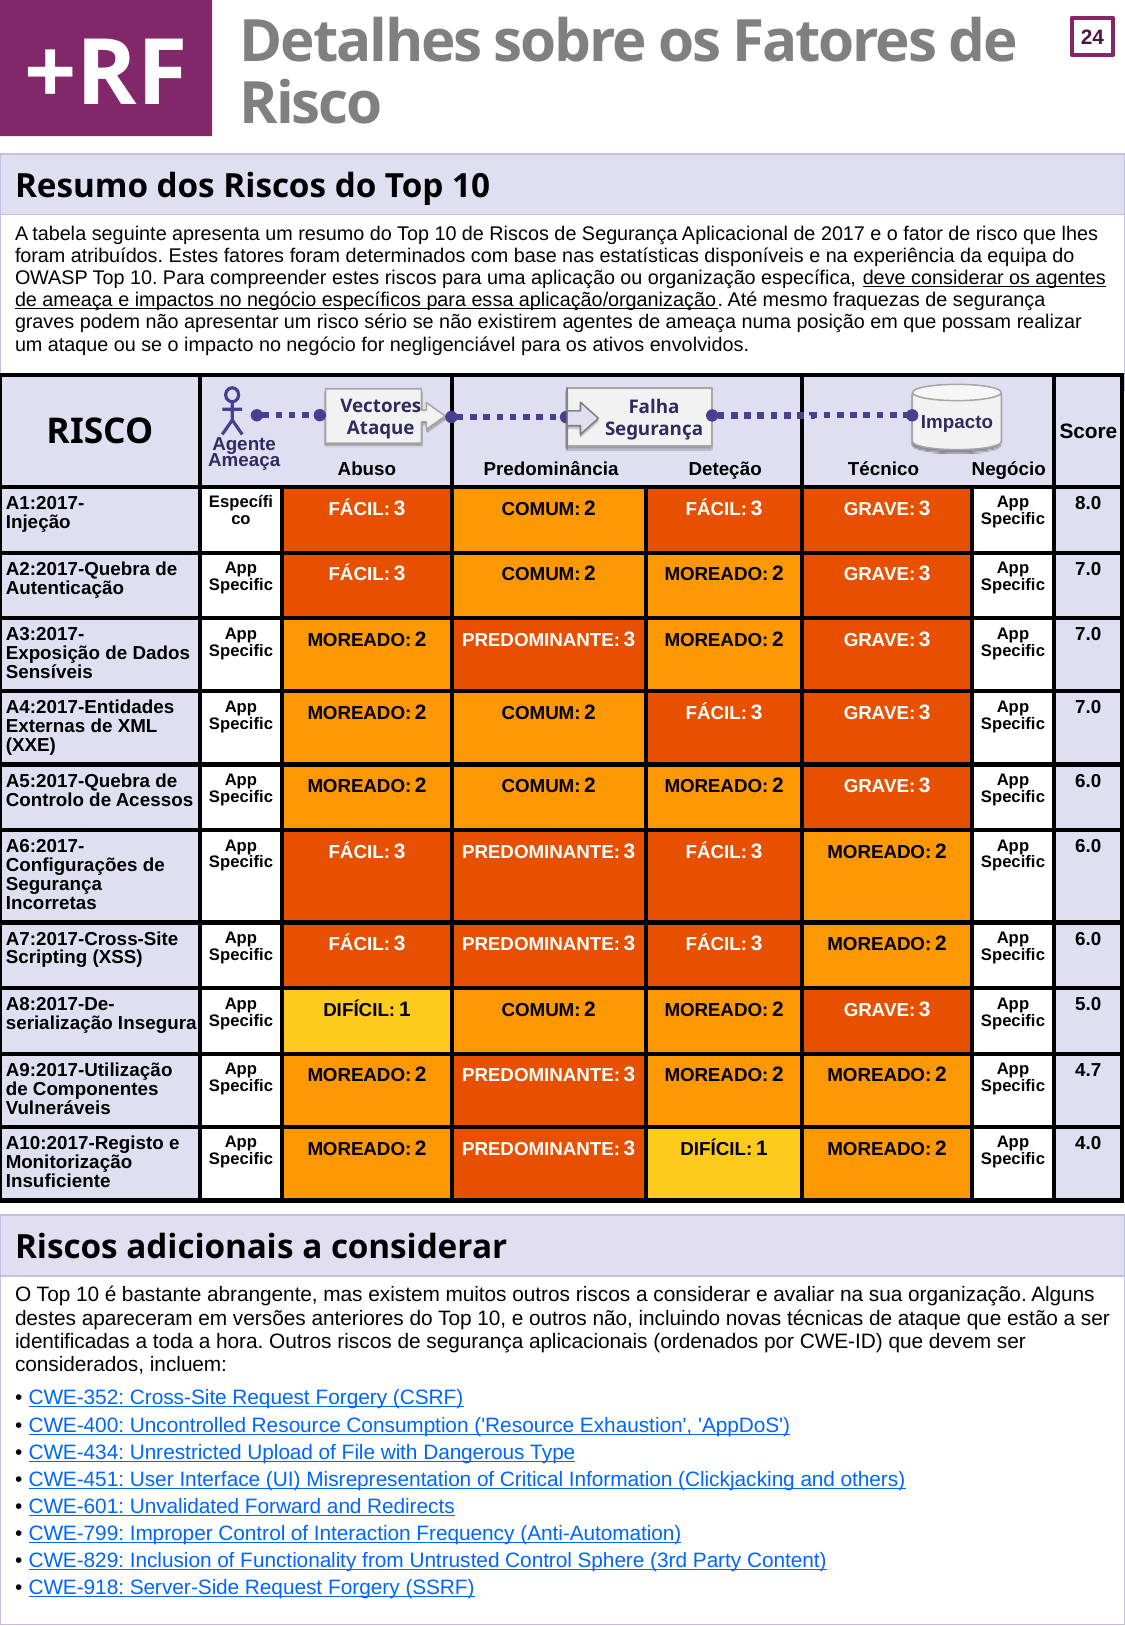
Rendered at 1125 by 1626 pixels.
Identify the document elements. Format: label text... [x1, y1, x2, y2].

table_cell App Specific [202, 767, 280, 828]
table_cell 4.0 [1056, 1129, 1120, 1198]
table_cell FÁCIL: 3 [648, 489, 800, 551]
table_header [228, 390, 236, 399]
table_header [454, 377, 800, 485]
table_cell GRAVE: 3 [804, 620, 970, 689]
text_box Técnico [812, 449, 950, 487]
table_cell MOREADO: 2 [284, 1056, 450, 1125]
table_cell App Specific [202, 1129, 280, 1198]
table_cell MOREADO: 2 [804, 1129, 970, 1198]
table_cell App Specific [202, 925, 280, 986]
table_cell 4.7 [1056, 1056, 1120, 1125]
text_box [567, 388, 599, 449]
table_cell MOREADO: 2 [804, 832, 970, 920]
table_cell App Specific [974, 925, 1052, 986]
table_cell A10:2017-Registo e Monitorização Insuficiente [2, 1129, 198, 1198]
table_cell A4:2017-Entidades Externas de XML (XXE) [2, 693, 198, 762]
table_cell MOREADO: 2 [804, 925, 970, 986]
table_cell FÁCIL: 3 [648, 693, 800, 762]
table_cell 7.0 [1056, 555, 1120, 616]
table_cell FÁCIL: 3 [284, 925, 450, 986]
table_cell MOREADO: 2 [284, 620, 450, 689]
text_box Agente Ameaça [199, 429, 289, 479]
table_cell A9:2017-Utilização de Componentes Vulneráveis [2, 1056, 198, 1125]
text_box Abuso [288, 449, 446, 487]
table_cell A8:2017-De-serialização Insegura [2, 990, 198, 1052]
table_cell PREDOMINANTE: 3 [454, 1056, 644, 1125]
table_header [202, 479, 288, 485]
table_cell MOREADO: 2 [284, 1129, 450, 1198]
table_cell App Specific [974, 767, 1052, 828]
table_cell MOREADO: 2 [648, 1056, 800, 1125]
table_header RISCO [2, 377, 198, 485]
table_cell 6.0 [1056, 767, 1120, 828]
table_cell FÁCIL: 3 [284, 489, 450, 551]
table_header [804, 377, 1052, 485]
text_box Deteção [651, 449, 800, 487]
table_cell A5:2017-Quebra de Controlo de Acessos [2, 767, 198, 828]
table_header Riscos adicionais a considerar [1, 1216, 1124, 1275]
table_cell COMUM: 2 [454, 555, 644, 616]
table_cell 5.0 [1056, 990, 1120, 1052]
table_cell A7:2017-Cross-Site Scripting (XSS) [2, 925, 198, 986]
table_cell App Specific [974, 555, 1052, 616]
table_header Score [1056, 377, 1120, 485]
table_cell 6.0 [1056, 832, 1120, 920]
table_cell PREDOMINANTE: 3 [454, 620, 644, 689]
table_cell GRAVE: 3 [804, 990, 970, 1052]
table_cell PREDOMINANTE: 3 [454, 832, 644, 920]
table_cell App Specific [974, 1056, 1052, 1125]
text_box Falha Segurança [566, 387, 712, 446]
table_cell App Specific [202, 693, 280, 762]
table_cell COMUM: 2 [454, 489, 644, 551]
table_cell App Specific [202, 990, 280, 1052]
table_cell FÁCIL: 3 [284, 555, 450, 616]
table_cell COMUM: 2 [454, 767, 644, 828]
table_cell MOREADO: 2 [284, 767, 450, 828]
table_cell DIFÍCIL: 1 [648, 1129, 800, 1198]
table_cell App Specific [974, 620, 1052, 689]
table_cell PREDOMINANTE: 3 [454, 1129, 644, 1198]
table_cell App Specific [202, 620, 280, 689]
table_cell A2:2017-Quebra de Autenticação [2, 555, 198, 616]
text_box Predominância [462, 449, 640, 487]
table_cell 6.0 [1056, 925, 1120, 986]
table_cell 7.0 [1056, 693, 1120, 762]
table_cell App Specific [974, 990, 1052, 1052]
text_box Negócio [950, 449, 1068, 487]
table_cell App Specific [202, 555, 280, 616]
table_cell FÁCIL: 3 [648, 925, 800, 986]
table_cell GRAVE: 3 [804, 693, 970, 762]
text_box Vectores Ataque [325, 388, 445, 444]
table_cell App Specific [974, 489, 1052, 551]
table_cell A tabela seguinte apresenta um resumo do Top 10 de Riscos de Segurança Aplicacional de 2017 e o fator de risco que lhes foram atribuídos. Estes fatores foram determinados com base nas estatísticas disponíveis e na experiência da equipa do OWASP Top 10. Para compreender estes riscos para uma aplicação ou organização específica, deve considerar os agentes de ameaça e impactos no negócio específicos para essa aplicação/organização. Até mesmo fraquezas de segurança graves podem não apresentar um risco sério se não existirem agentes de ameaça numa posição em que possam realizar um ataque ou se o impacto no negócio for negligenciável para os ativos envolvidos. [1, 215, 1124, 373]
table_cell MOREADO: 2 [648, 767, 800, 828]
table_cell App Specific [974, 693, 1052, 762]
table_cell MOREADO: 2 [804, 1056, 970, 1125]
table_cell O Top 10 é bastante abrangente, mas existem muitos outros riscos a considerar e avaliar na sua organização. Alguns destes apareceram em versões anteriores do Top 10, e outros não, incluindo novas técnicas de ataque que estão a ser identificadas a toda a hora. Outros riscos de segurança aplicacionais (ordenados por CWE-ID) que devem ser considerados, incluem: CWE-352: Cross-Site Request Forgery (CSRF) CWE-400: Uncontrolled Resource Consumption ('Resource Exhaustion', 'AppDoS') CWE-434: Unrestricted Upload of File with Dangerous Type CWE-451: User Interface (UI) Misrepresentation of Critical Information (Clickjacking and others) CWE-601: Unvalidated Forward and Redirects CWE-799: Improper Control of Interaction Frequency (Anti-Automation) CWE-829: Inclusion of Functionality from Untrusted Control Sphere (3rd Party Content) CWE-918: Server-Side Request Forgery (SSRF) [1, 1277, 1124, 1624]
text_box Impacto [912, 394, 1002, 450]
text_box +RF [0, 0, 213, 137]
table_cell COMUM: 2 [454, 990, 644, 1052]
table_cell 7.0 [1056, 620, 1120, 689]
table_cell MOREADO: 2 [648, 620, 800, 689]
table_cell A1:2017- Injeção [2, 489, 198, 551]
table_cell GRAVE: 3 [804, 555, 970, 616]
table_cell Específico [202, 489, 280, 551]
table_cell COMUM: 2 [454, 693, 644, 762]
table_cell MOREADO: 2 [284, 693, 450, 762]
table_cell 8.0 [1056, 489, 1120, 551]
text_box Detalhes sobre os Fatores de Risco [224, 12, 1125, 134]
table_cell MOREADO: 2 [648, 555, 800, 616]
table_cell GRAVE: 3 [804, 767, 970, 828]
table_cell A6:2017-Configurações de Segurança Incorretas [2, 832, 198, 920]
table_cell FÁCIL: 3 [284, 832, 450, 920]
table_cell App Specific [202, 832, 280, 920]
table_cell PREDOMINANTE: 3 [454, 925, 644, 986]
table_cell GRAVE: 3 [804, 489, 970, 551]
table_cell FÁCIL: 3 [648, 832, 800, 920]
table_cell App Specific [974, 832, 1052, 920]
table_cell MOREADO: 2 [648, 990, 800, 1052]
table_cell DIFÍCIL: 1 [284, 990, 450, 1052]
table_cell App Specific [202, 1056, 280, 1125]
table_header Resumo dos Riscos do Top 10 [1, 155, 1124, 214]
table_header [202, 377, 450, 485]
table_cell App Specific [974, 1129, 1052, 1198]
table_cell A3:2017- Exposição de Dados Sensíveis [2, 620, 198, 689]
